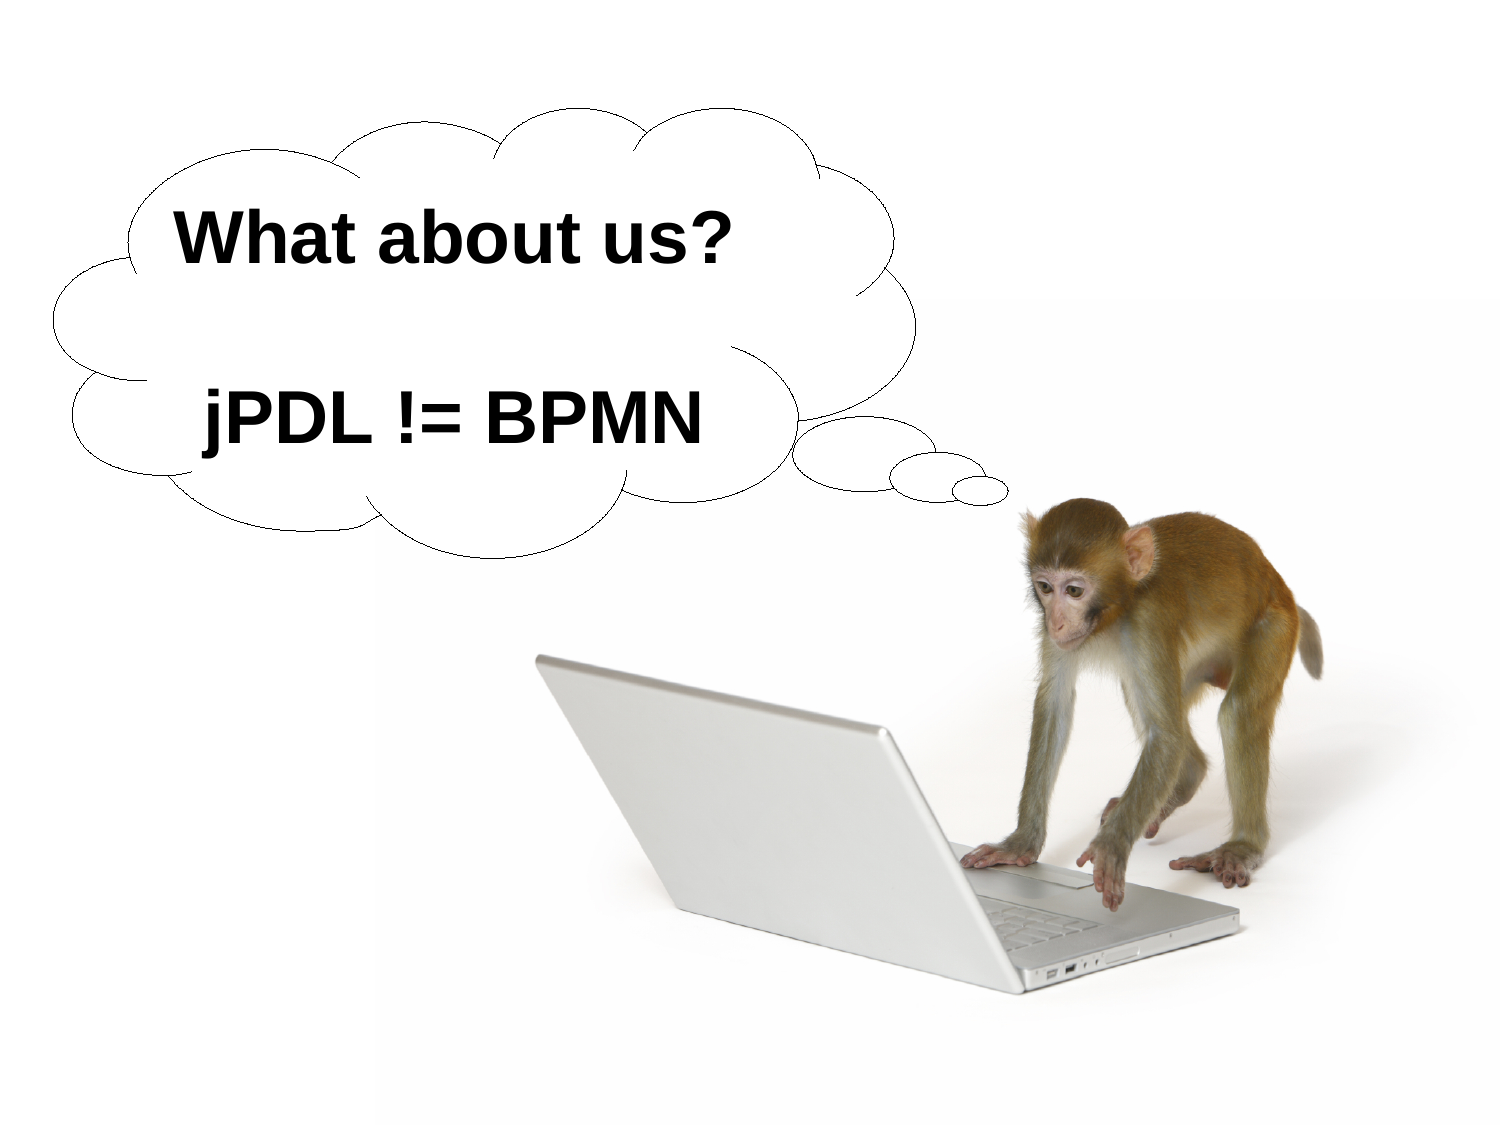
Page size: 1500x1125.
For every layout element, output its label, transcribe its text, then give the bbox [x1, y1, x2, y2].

text_box What about us? jPDL != BPMN [53, 108, 1009, 559]
picture [375, 299, 1500, 1125]
